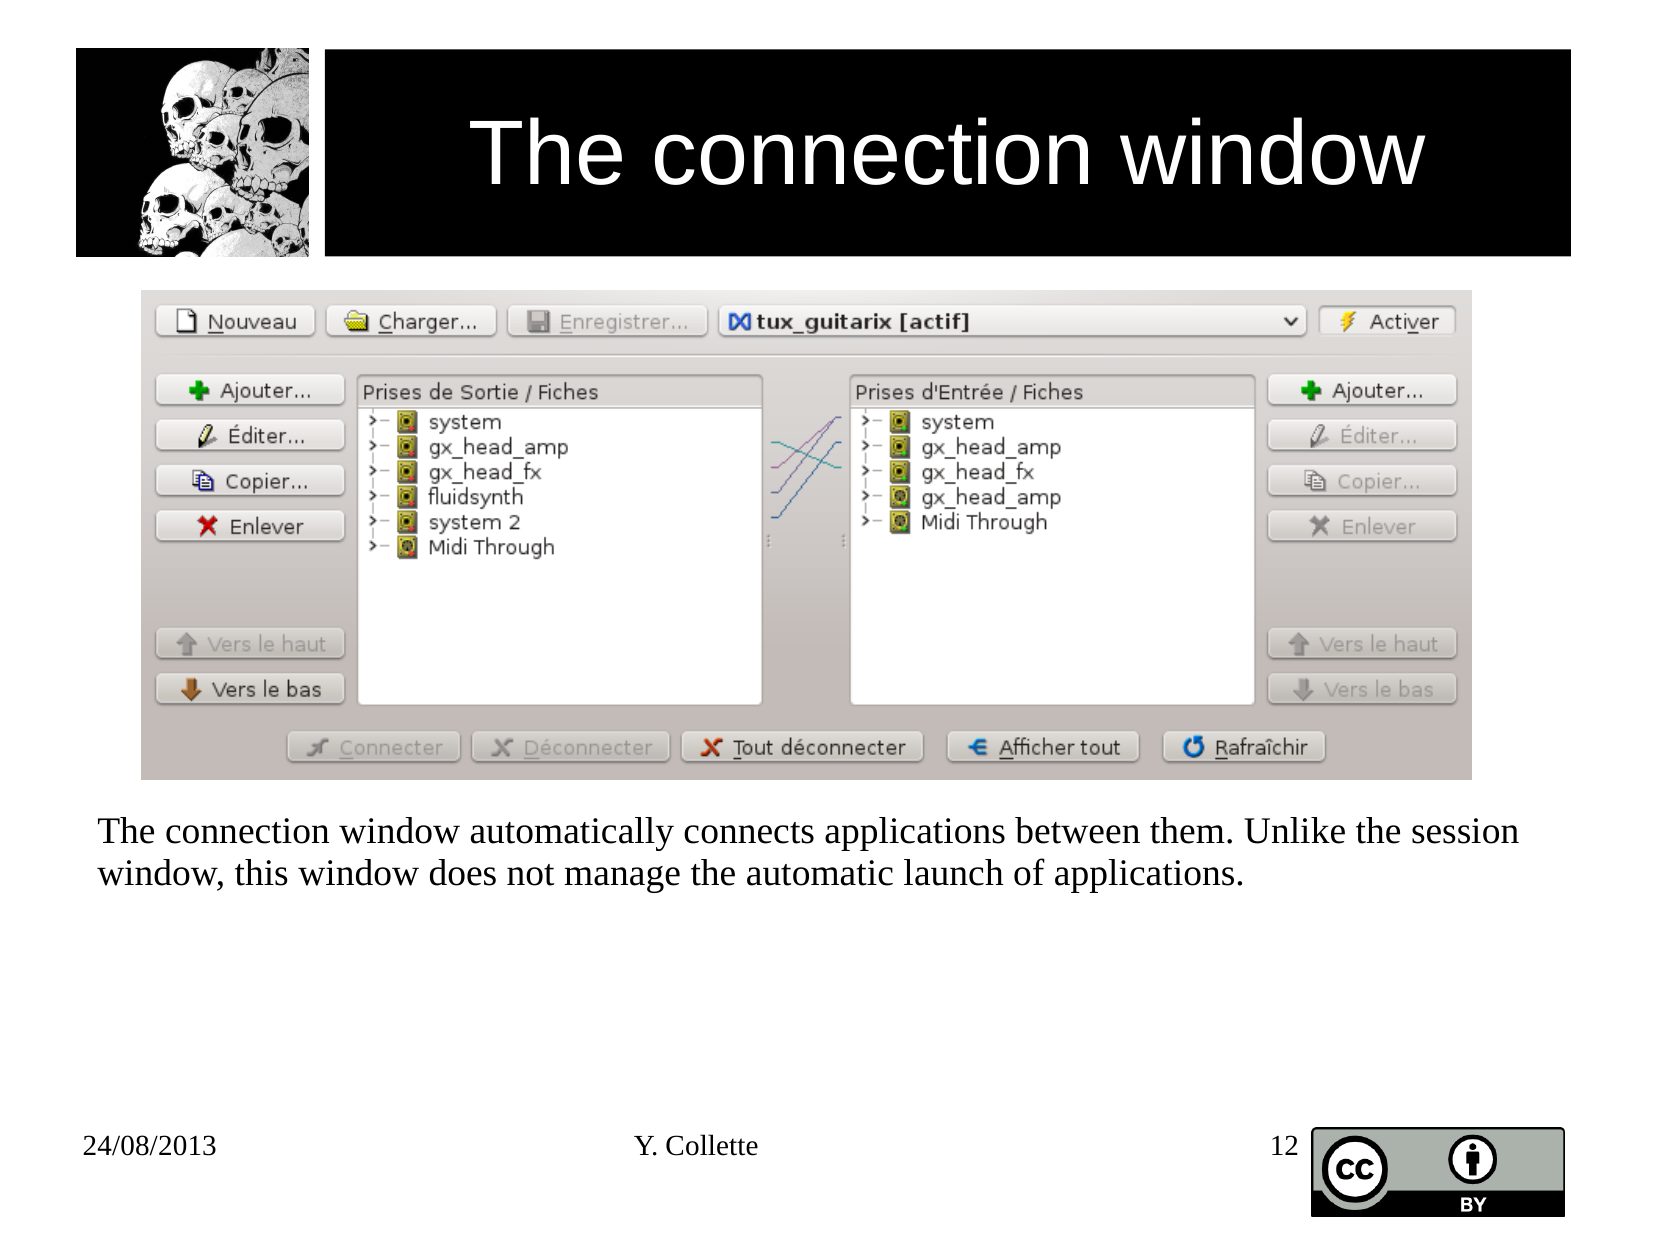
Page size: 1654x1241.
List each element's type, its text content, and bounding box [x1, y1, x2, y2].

picture [1311, 1127, 1565, 1217]
text_box The connection window automatically connects applications between them. Unlike the session window, this window does not manage the automatic launch of applications. [82, 803, 1548, 943]
title The connection window [324, 49, 1571, 257]
picture [141, 290, 1472, 780]
picture [76, 48, 309, 257]
